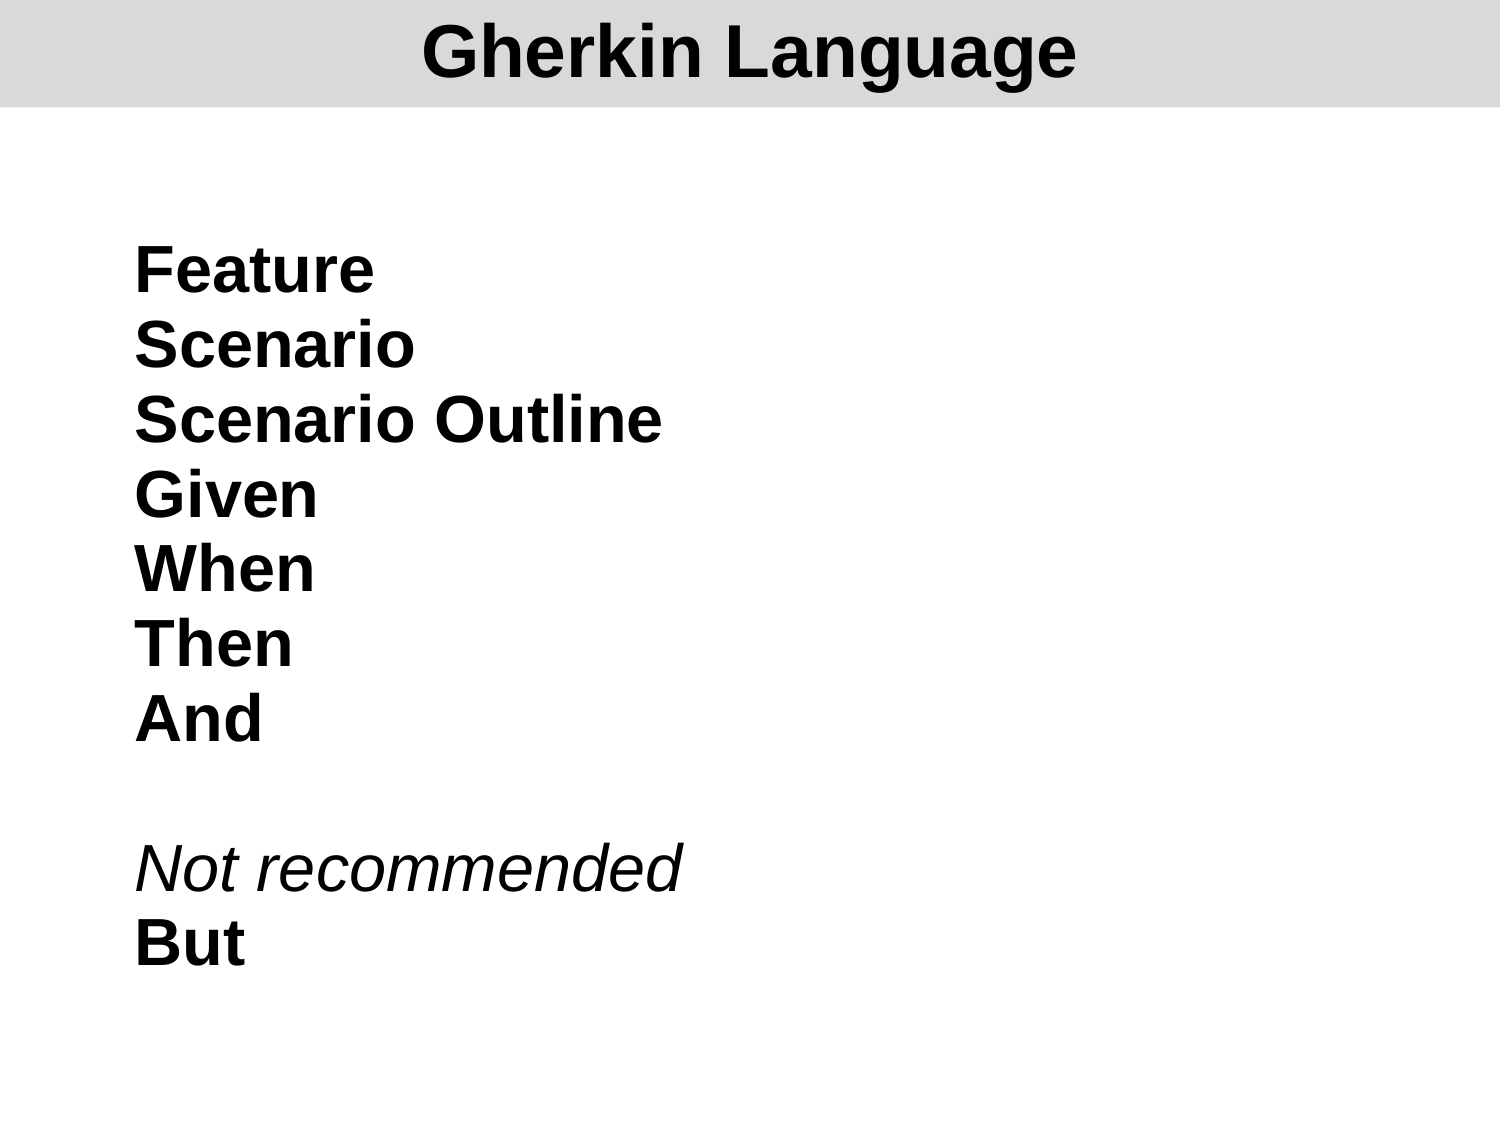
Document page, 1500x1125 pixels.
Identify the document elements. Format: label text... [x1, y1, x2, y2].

text_box Feature Scenario Scenario Outline Given When Then And Not recommended But [120, 224, 699, 983]
text_box Gherkin Language [0, 0, 1500, 108]
